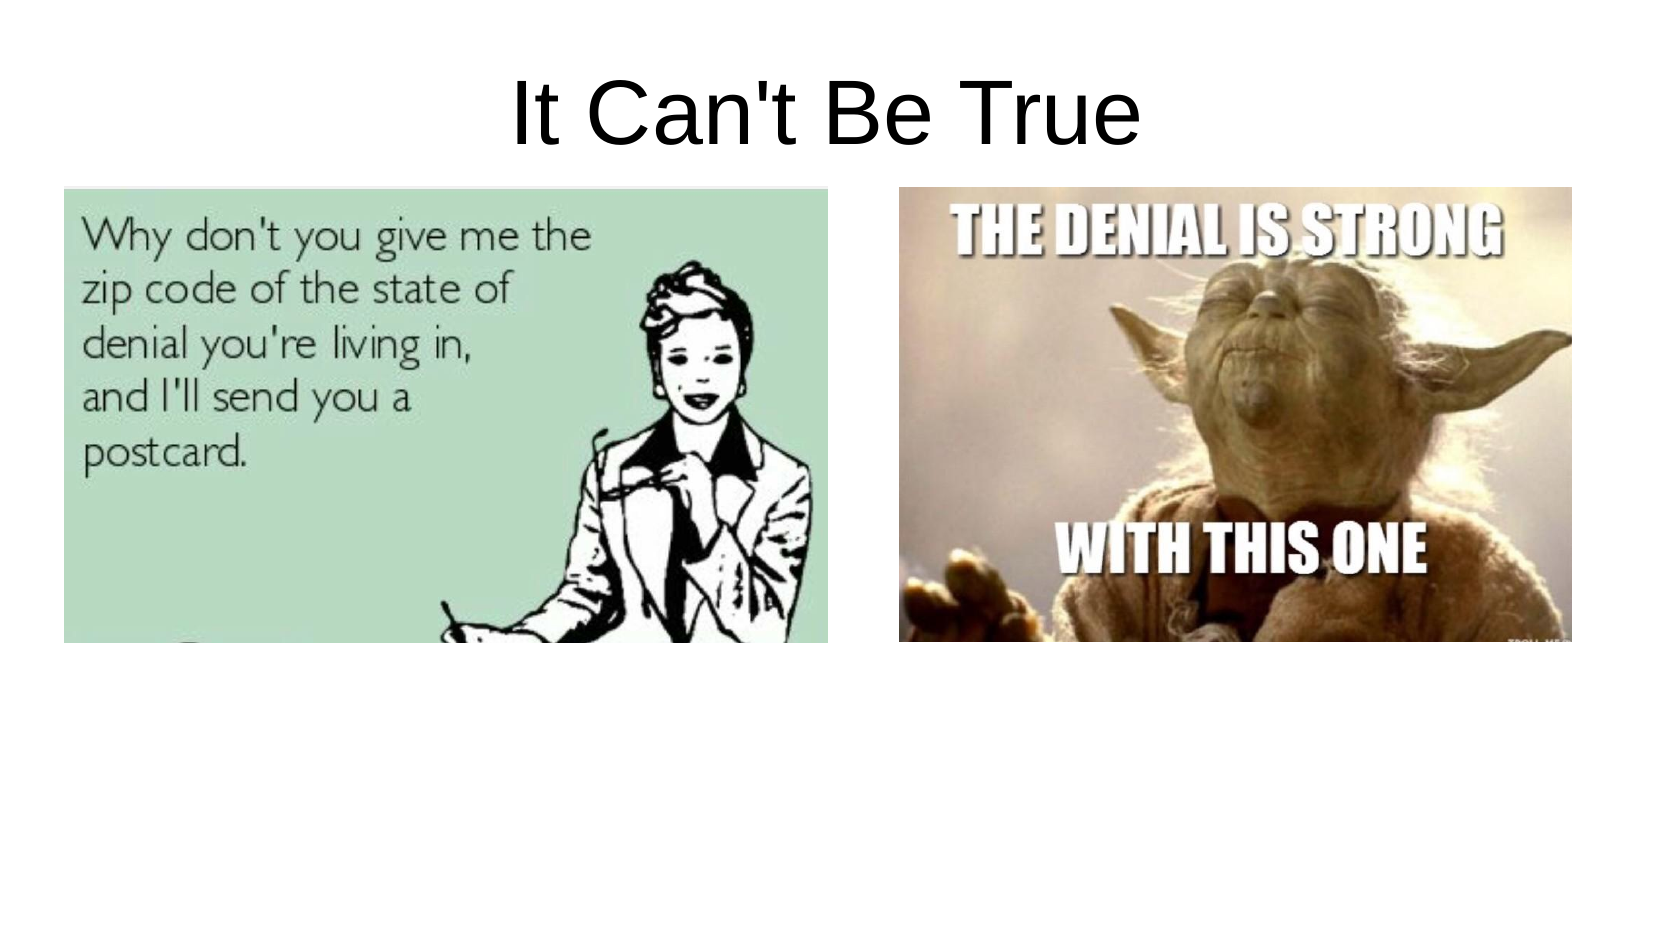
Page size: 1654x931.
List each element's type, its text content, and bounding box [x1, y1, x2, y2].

picture [899, 187, 1572, 642]
title It Can't Be True [82, 37, 1571, 193]
picture [64, 186, 828, 643]
